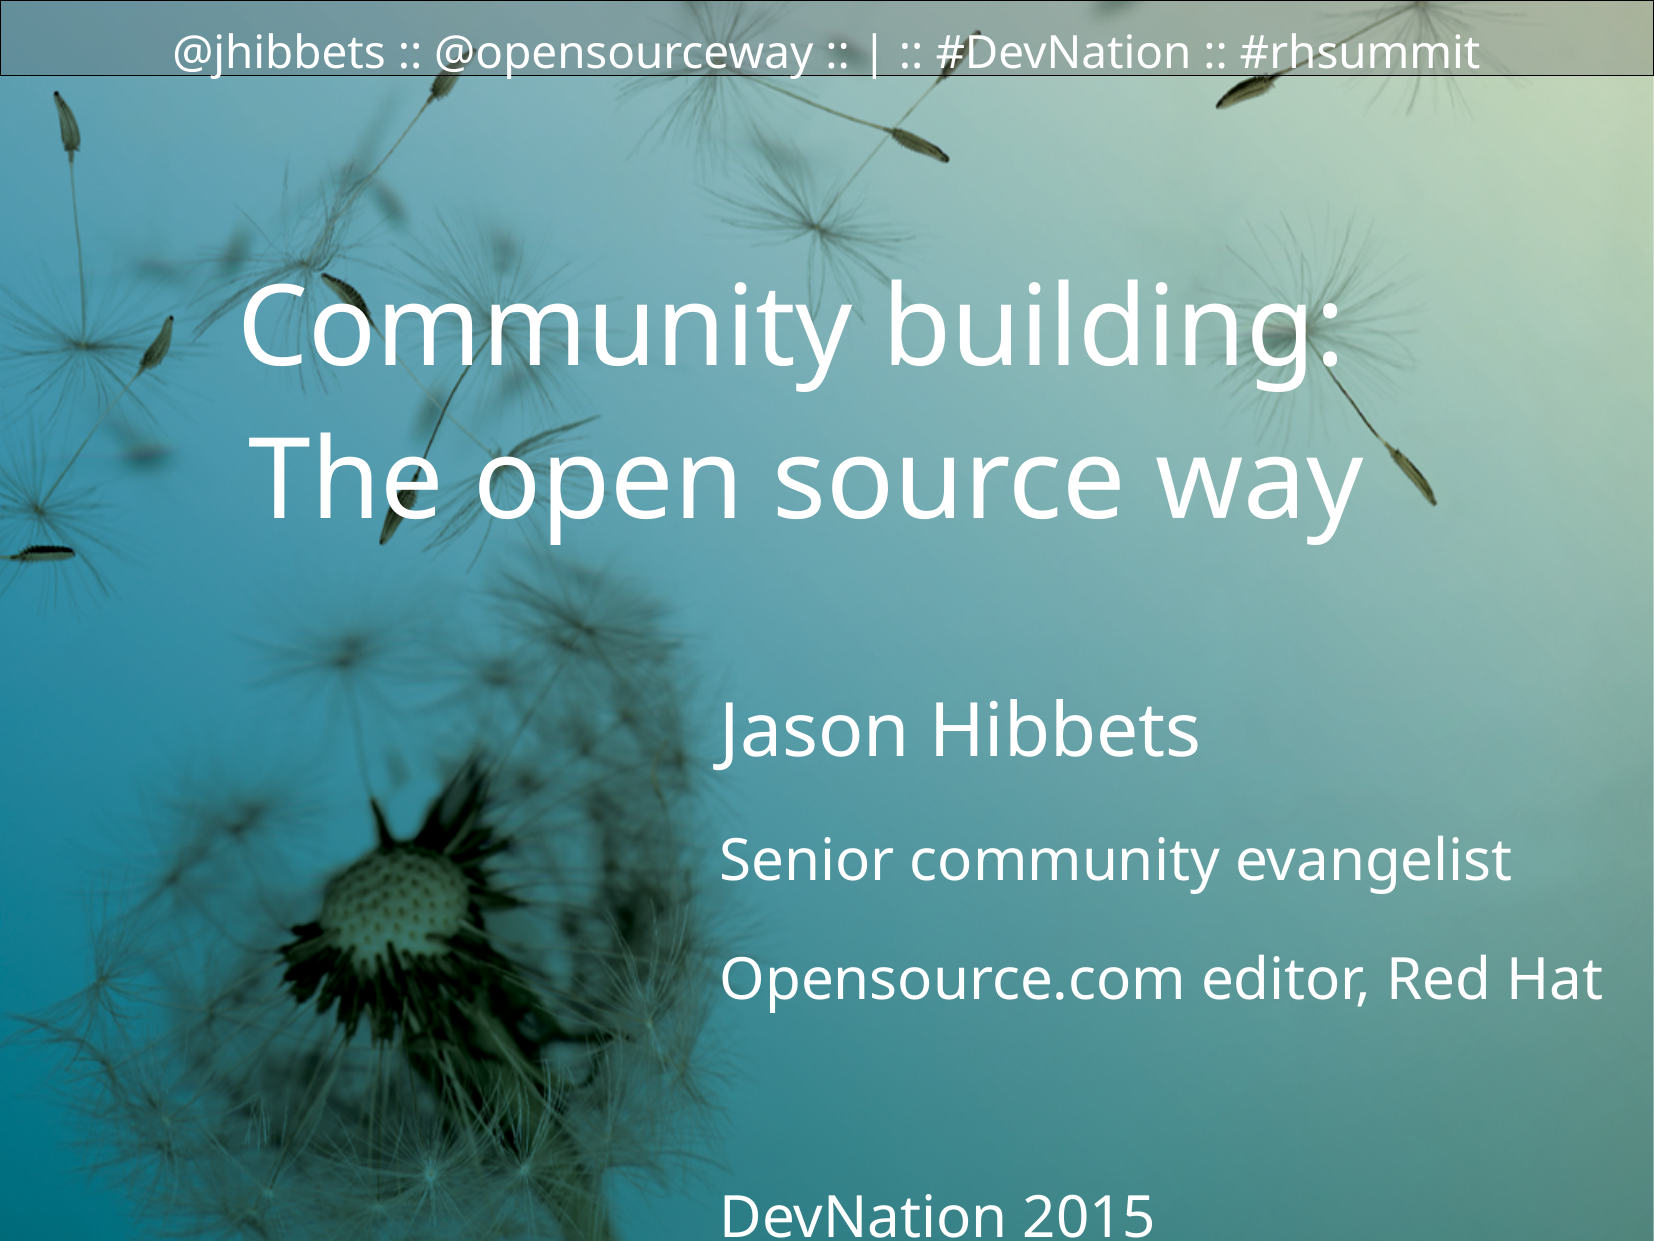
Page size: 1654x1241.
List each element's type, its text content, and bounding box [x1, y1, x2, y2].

picture [0, 76, 1654, 1241]
text_box Jason Hibbets Senior community evangelist Opensource.com editor, Red Hat DevNation 2015 June 24, 2015 [705, 618, 1651, 1146]
text_box Community building: The open source way [41, 237, 1572, 479]
